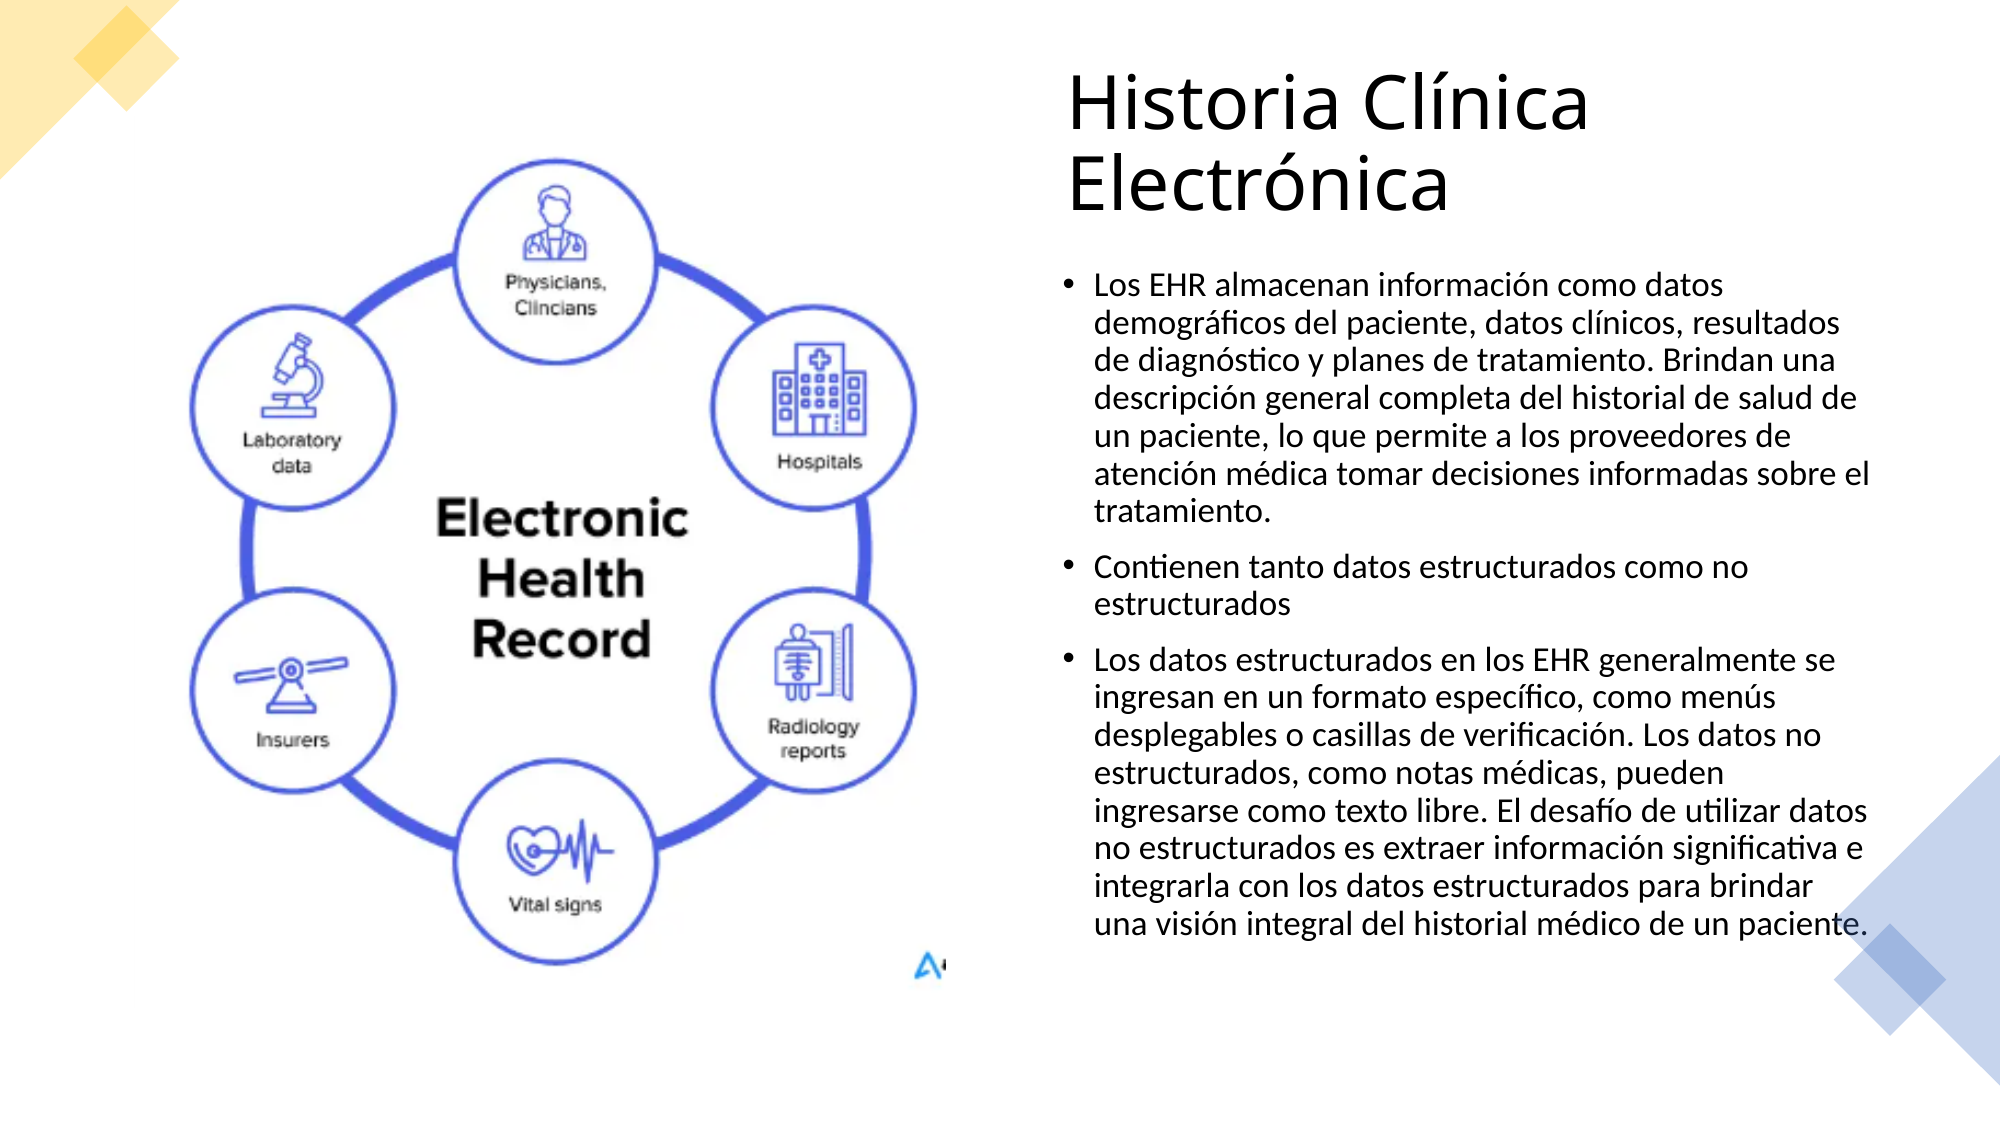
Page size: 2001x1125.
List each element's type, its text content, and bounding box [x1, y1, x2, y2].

list Los EHR almacenan información como datos demográficos del paciente, datos clínicos, resultados de diagnóstico y planes de tratamiento. Brindan una descripción general completa del historial de salud de un paciente, lo que permite a los proveedores de atención médica tomar decisiones informadas sobre el tratamiento. Contienen tanto datos estructurados como no estructurados Los datos estructurados en los EHR generalmente se ingresan en un formato específico, como menús desplegables o casillas de verificación. Los datos no estructurados, como notas médicas, pueden ingresarse como texto libre. El desafío de utilizar datos no estructurados es extraer información significativa e integrarla con los datos estructurados para brindar una visión integral del historial médico de un paciente. [1047, 258, 1890, 980]
title Historia Clínica Electrónica [1051, 52, 1895, 240]
text_box [0, 0, 2000, 1125]
picture [133, 116, 946, 1008]
